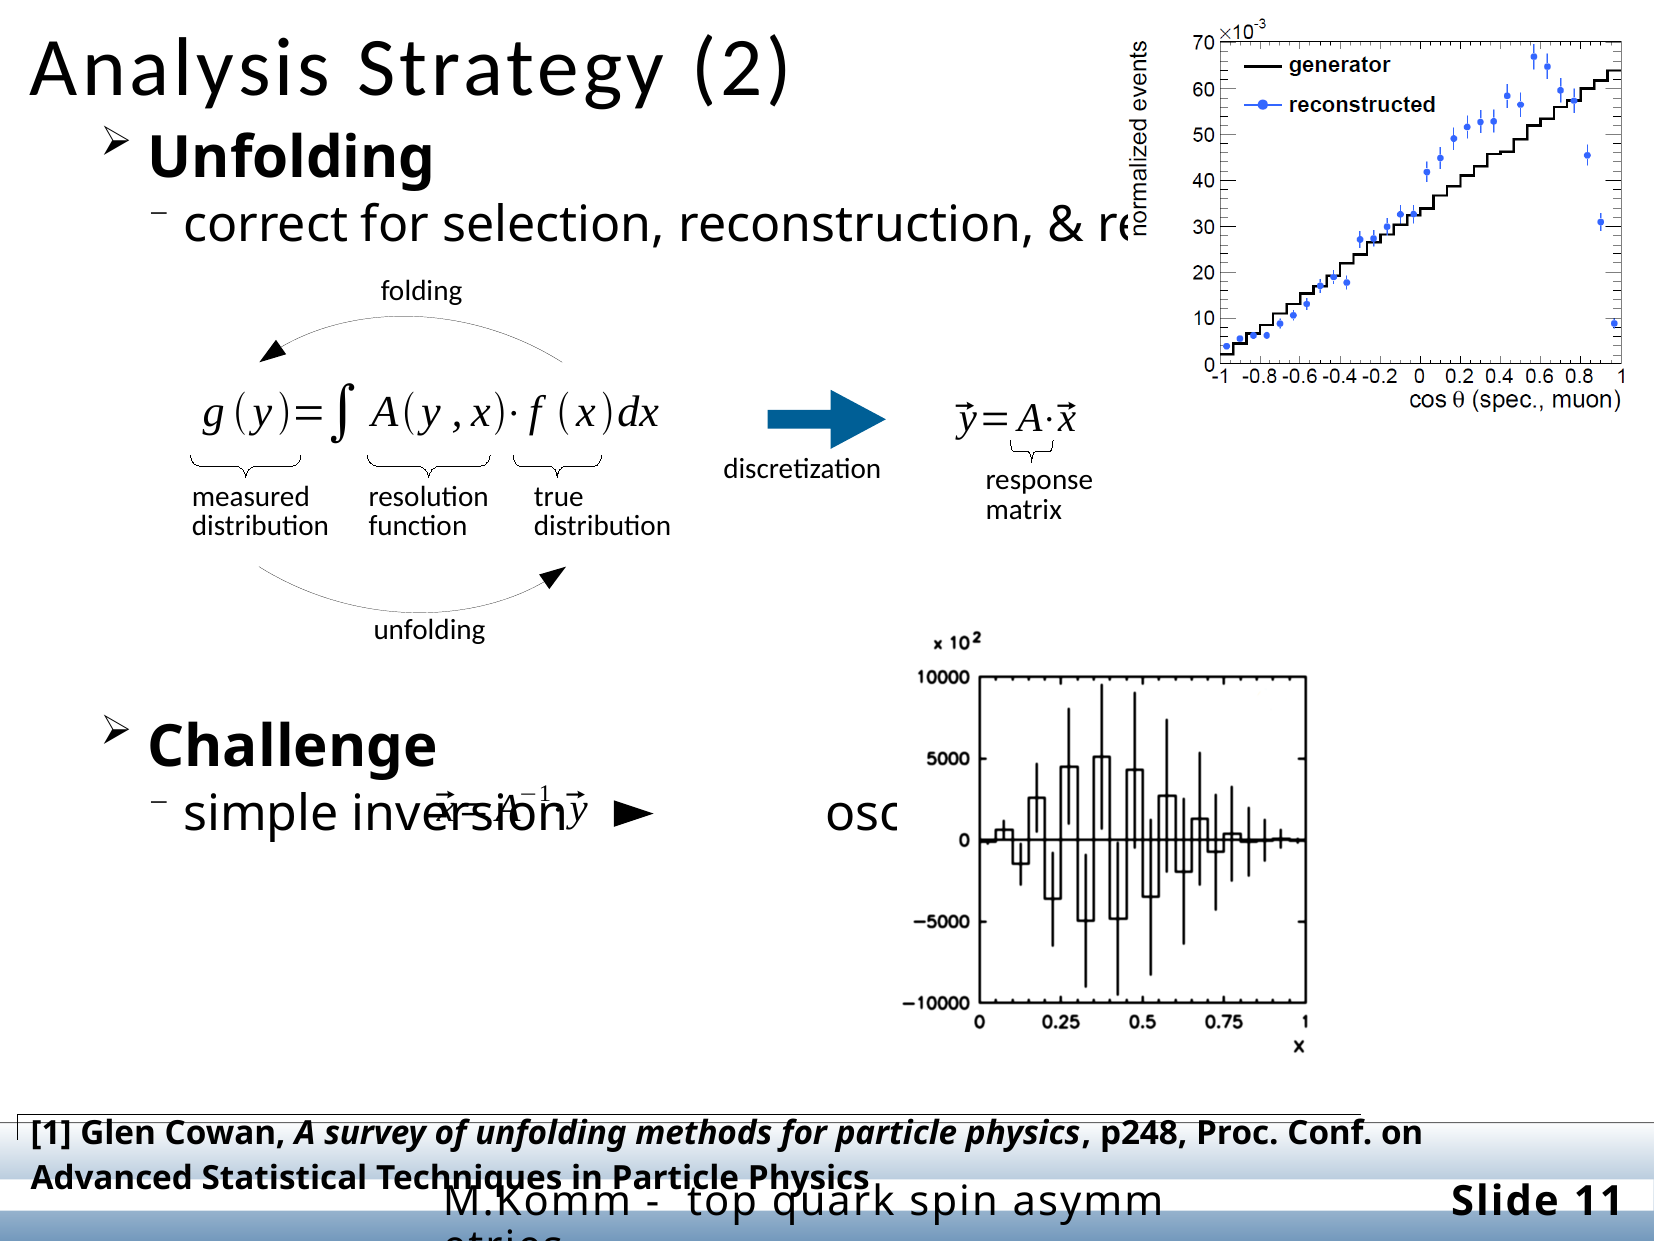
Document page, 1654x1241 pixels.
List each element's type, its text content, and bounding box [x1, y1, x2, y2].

text_box measured distribution [177, 476, 345, 563]
text_box unfolding [358, 610, 501, 661]
text_box resolution function [353, 476, 504, 563]
text_box response matrix [970, 460, 1109, 547]
picture [897, 614, 1321, 1094]
chart [943, 395, 1087, 441]
title Analysis Strategy (2) [29, 24, 1128, 126]
chart [188, 379, 671, 446]
list Unfolding correct for selection, reconstruction, & resolution effects Challenge simple inversion oscillations [1] [88, 145, 1631, 1118]
text_box folding [366, 271, 478, 322]
chart [424, 779, 598, 831]
text_box [767, 389, 886, 448]
text_box true distribution [519, 476, 707, 585]
picture [1128, 17, 1625, 417]
text_box discretization [708, 448, 926, 557]
text_box [1] Glen Cowan, A survey of unfolding methods for particle physics, p248, Proc. Conf. on Advanced Statistical Techniques in Particle Physics [15, 1101, 1552, 1165]
